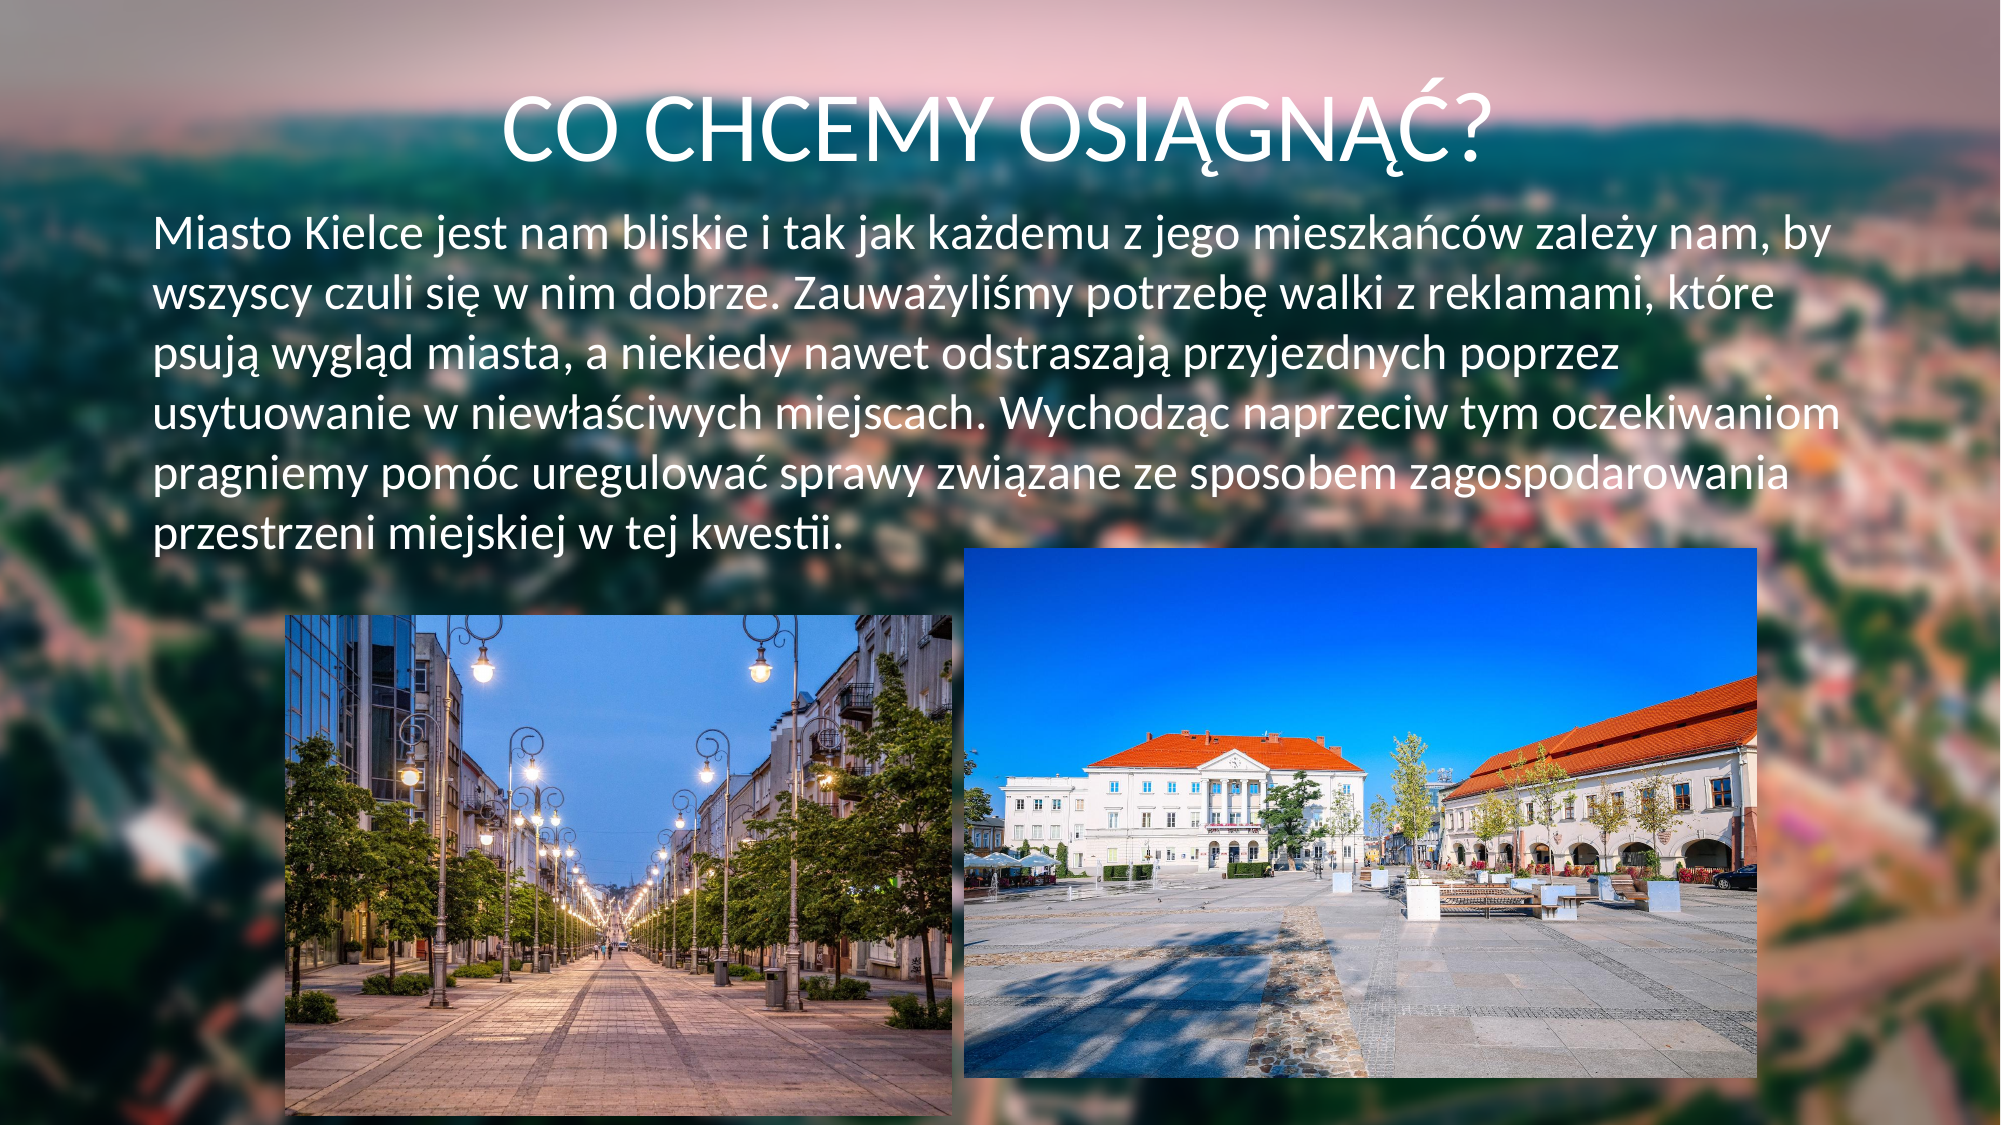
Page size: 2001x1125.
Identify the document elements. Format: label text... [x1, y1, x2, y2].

text_box Miasto Kielce jest nam bliskie i tak jak każdemu z jego mieszkańców zależy nam, by wszyscy czuli się w nim dobrze. Zauważyliśmy potrzebę walki z reklamami, które psują wygląd miasta, a niekiedy nawet odstraszają przyjezdnych poprzez usytuowanie w niewłaściwych miejscach. Wychodząc naprzeciw tym oczekiwaniom pragniemy pomóc uregulować sprawy związane ze sposobem zagospodarowania przestrzeni miejskiej w tej kwestii. [137, 192, 1863, 568]
text_box CO CHCEMY OSIĄGNĄĆ? [443, 53, 1558, 189]
picture [0, 0, 2001, 1125]
